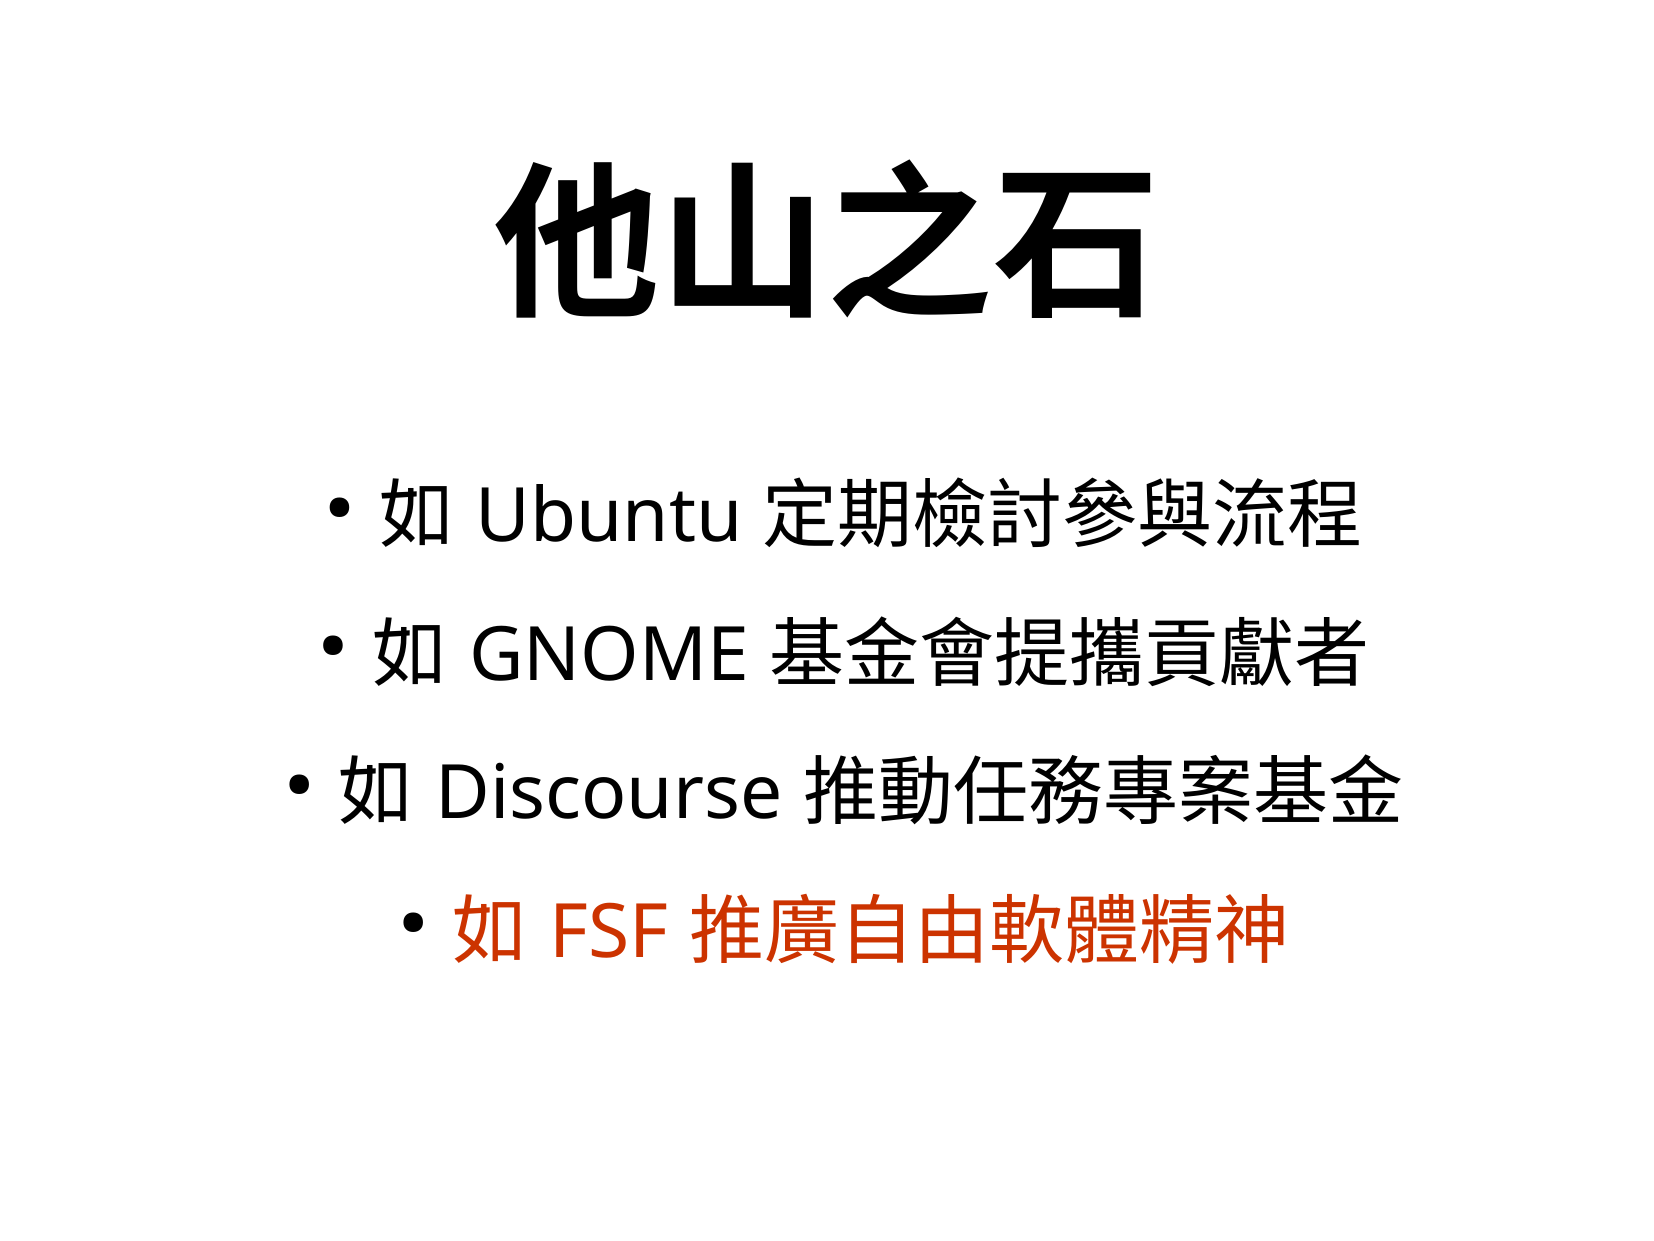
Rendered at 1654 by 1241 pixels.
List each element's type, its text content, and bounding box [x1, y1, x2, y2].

title 他山之石 [82, 82, 1571, 378]
list 如Ubuntu定期檢討參與流程 如GNOME基金會提攜貢獻者 如Discourse推動任務專案基金 如FSF推廣自由軟體精神 [242, 454, 1430, 1146]
